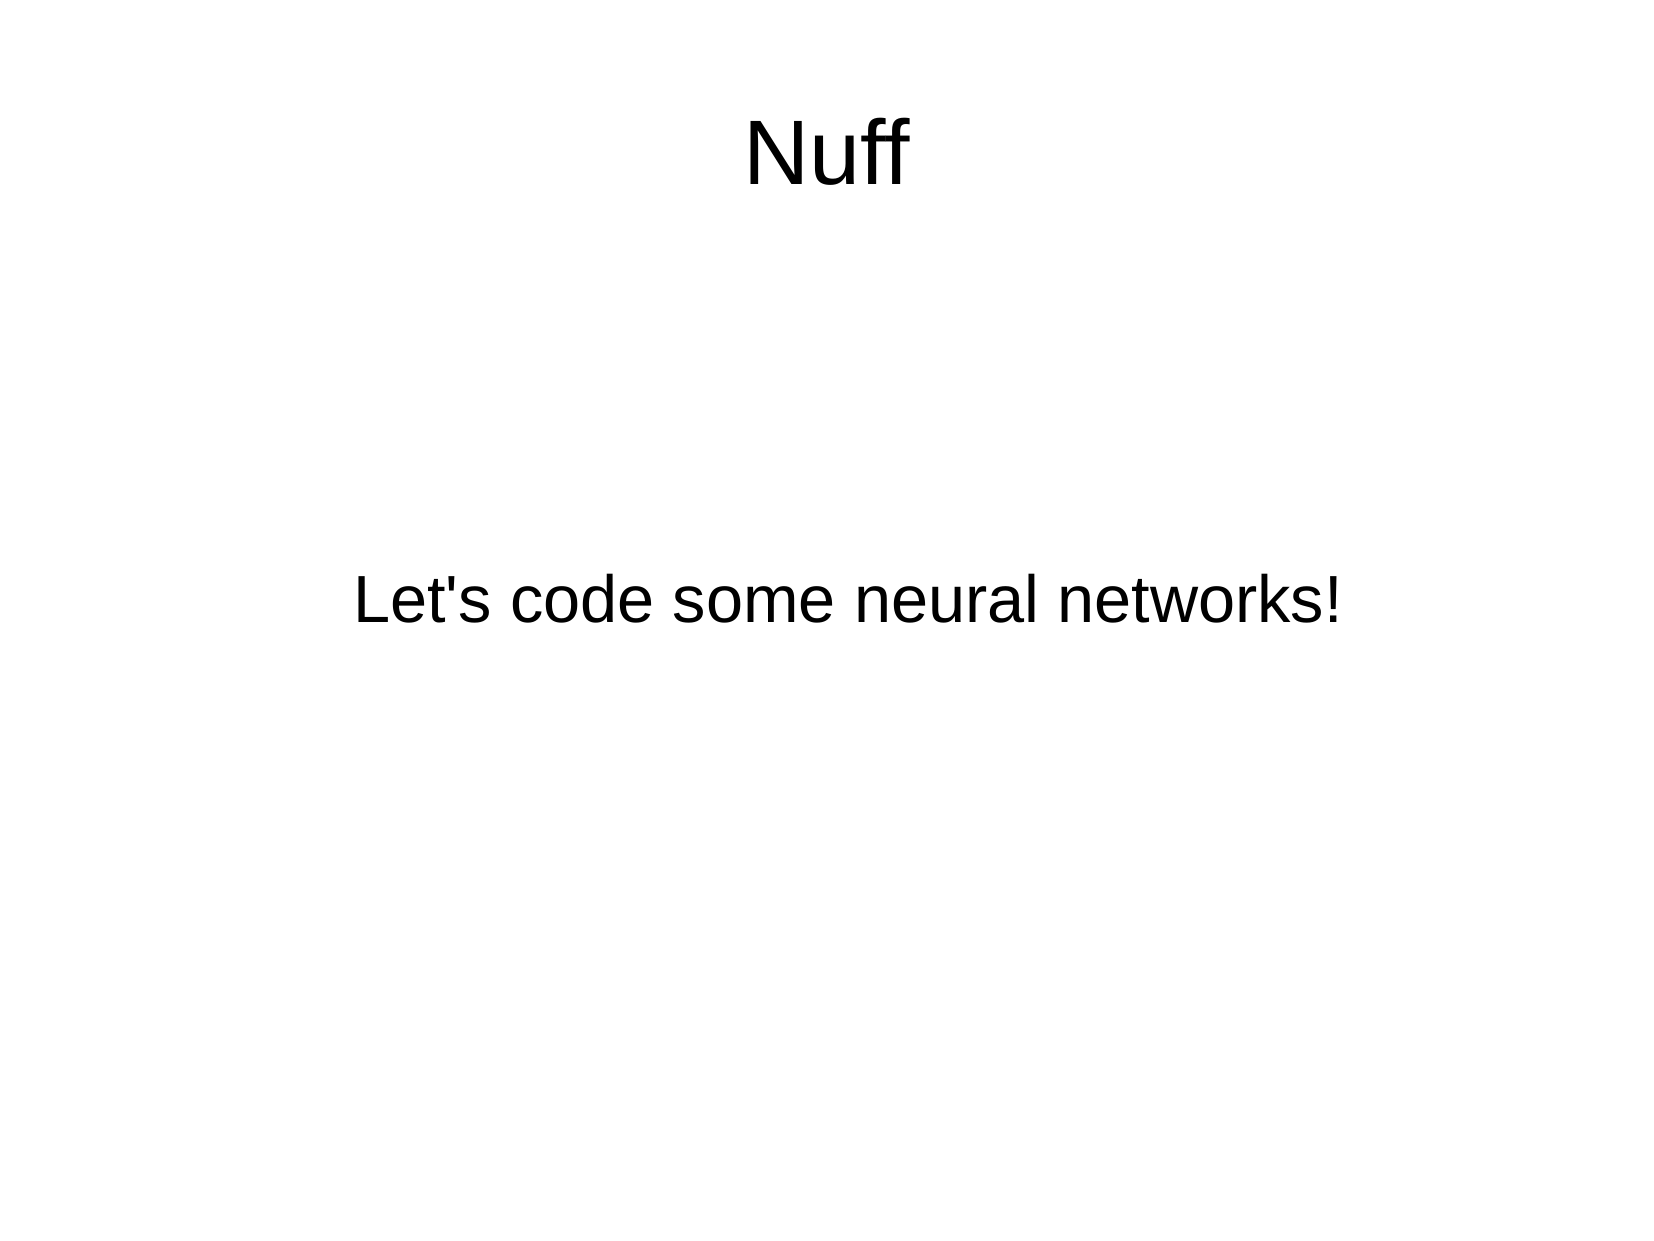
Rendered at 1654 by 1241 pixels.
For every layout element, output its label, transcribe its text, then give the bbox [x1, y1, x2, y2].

text_box Let's code some neural networks! [15, 555, 1647, 944]
title Nuff [82, 49, 1571, 257]
